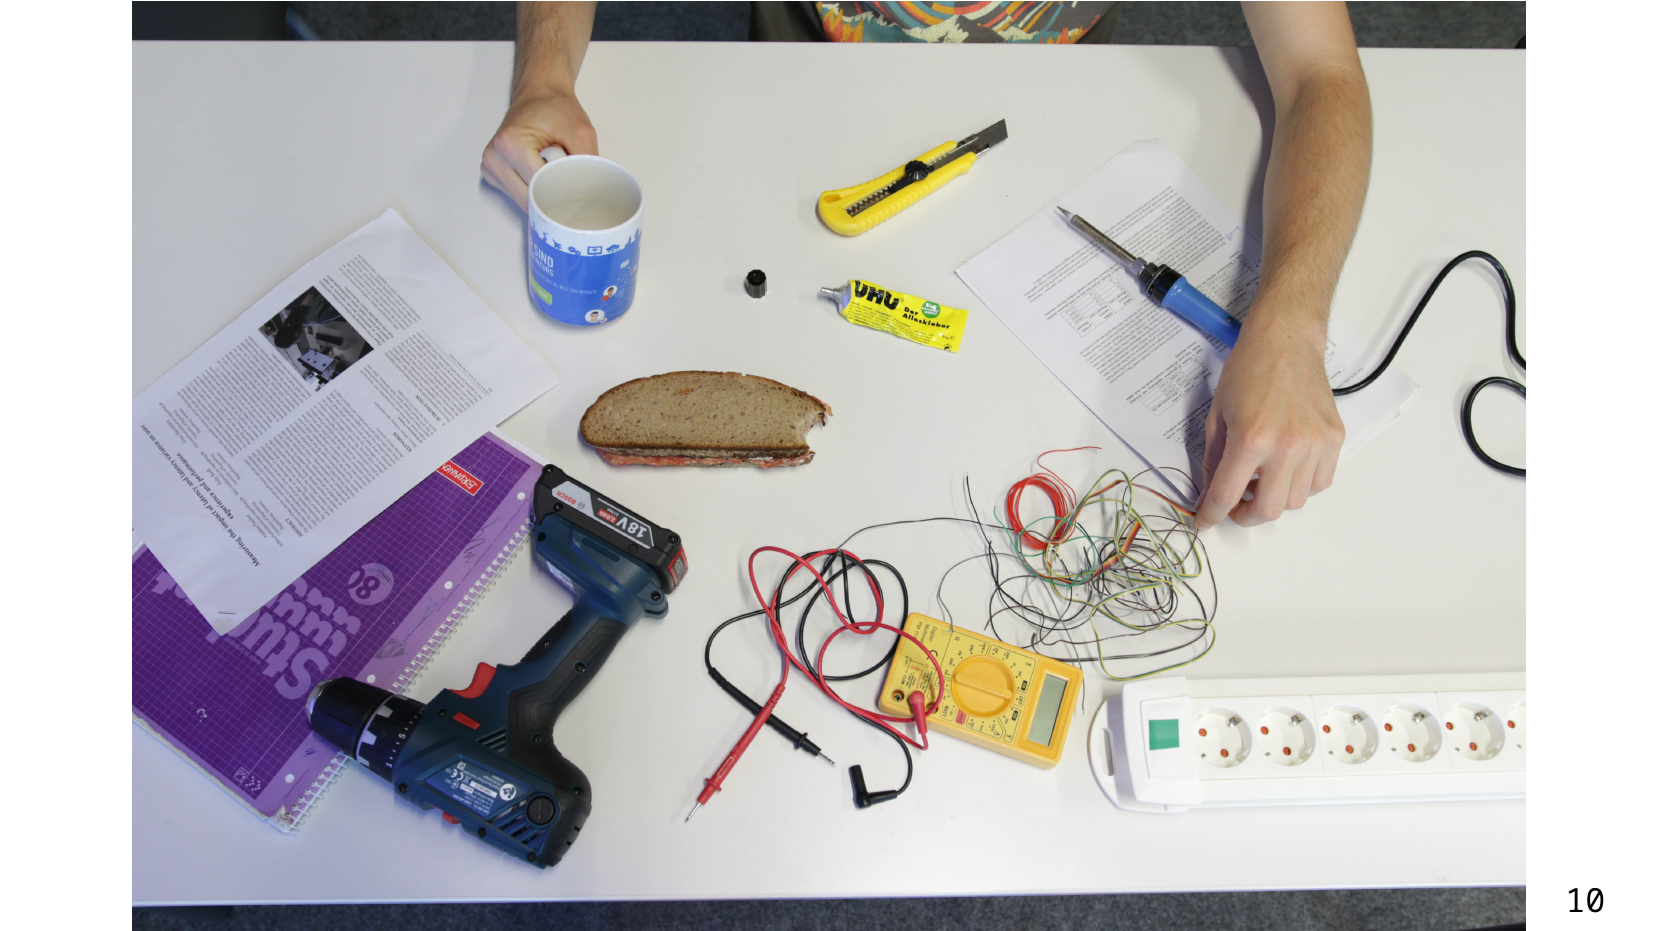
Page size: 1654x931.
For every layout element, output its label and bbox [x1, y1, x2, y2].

picture [132, 1, 1526, 931]
